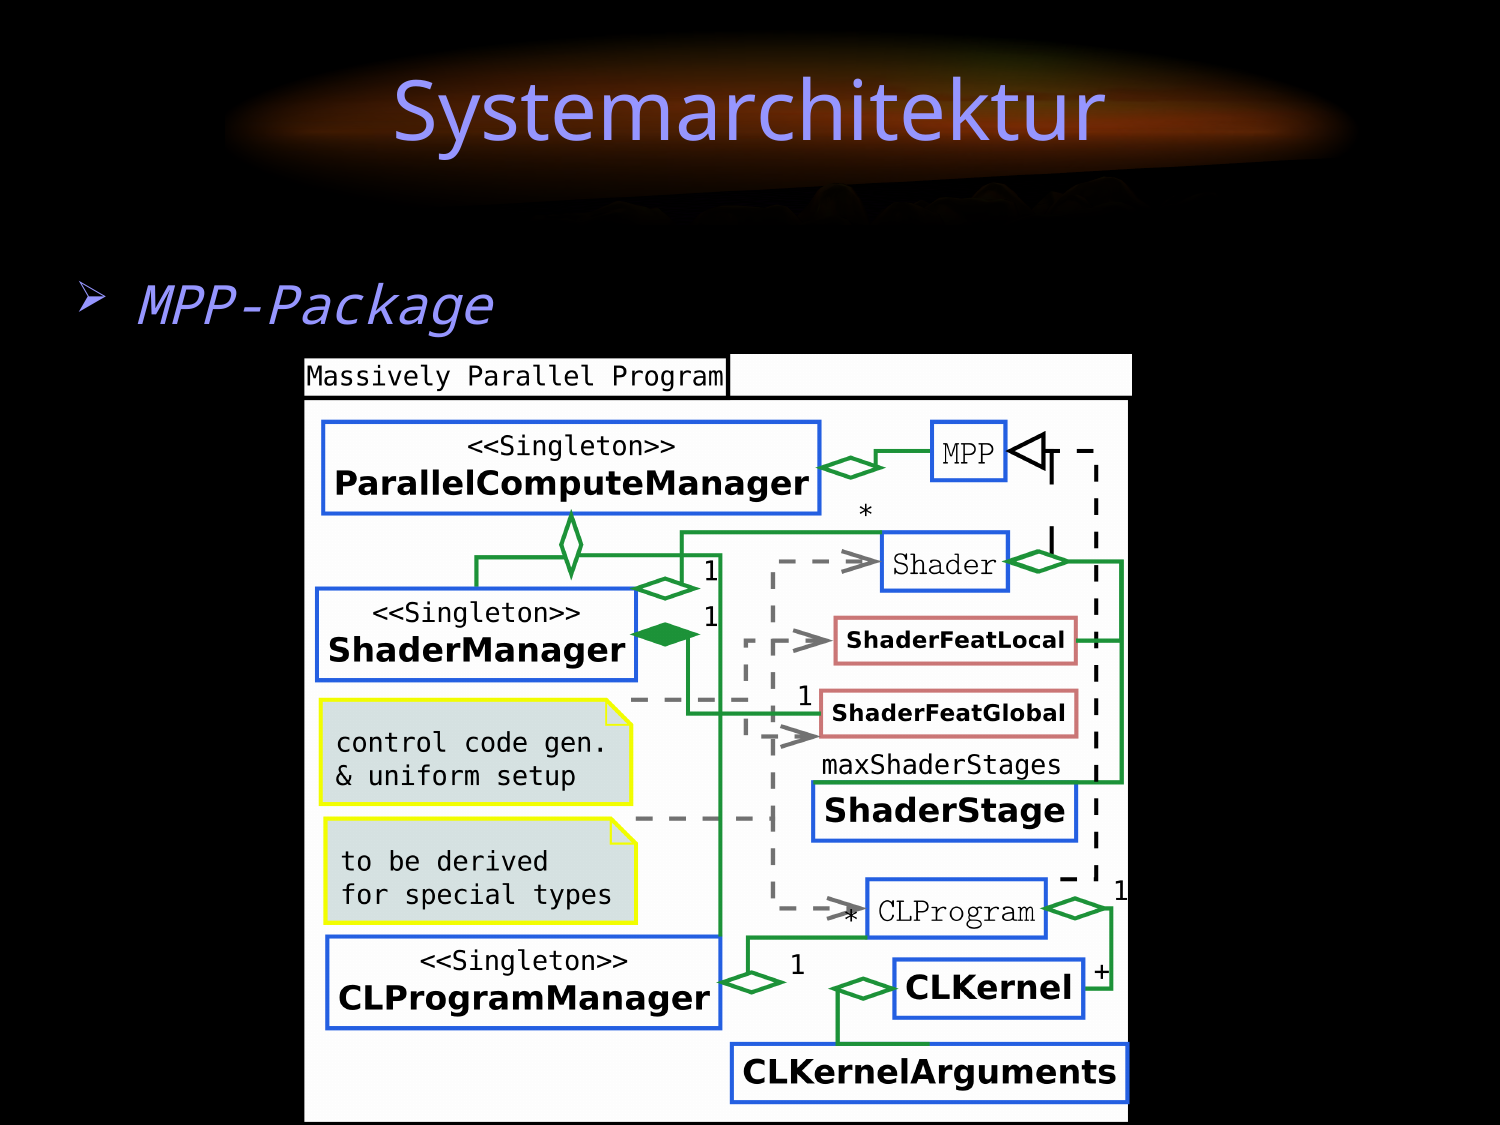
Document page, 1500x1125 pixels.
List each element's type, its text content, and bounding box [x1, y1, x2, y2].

text_box MPP-Package [0, 262, 1471, 1088]
text_box [112, 0, 1463, 241]
text_box Systemarchitektur [75, 0, 1426, 216]
picture [300, 354, 1132, 1125]
